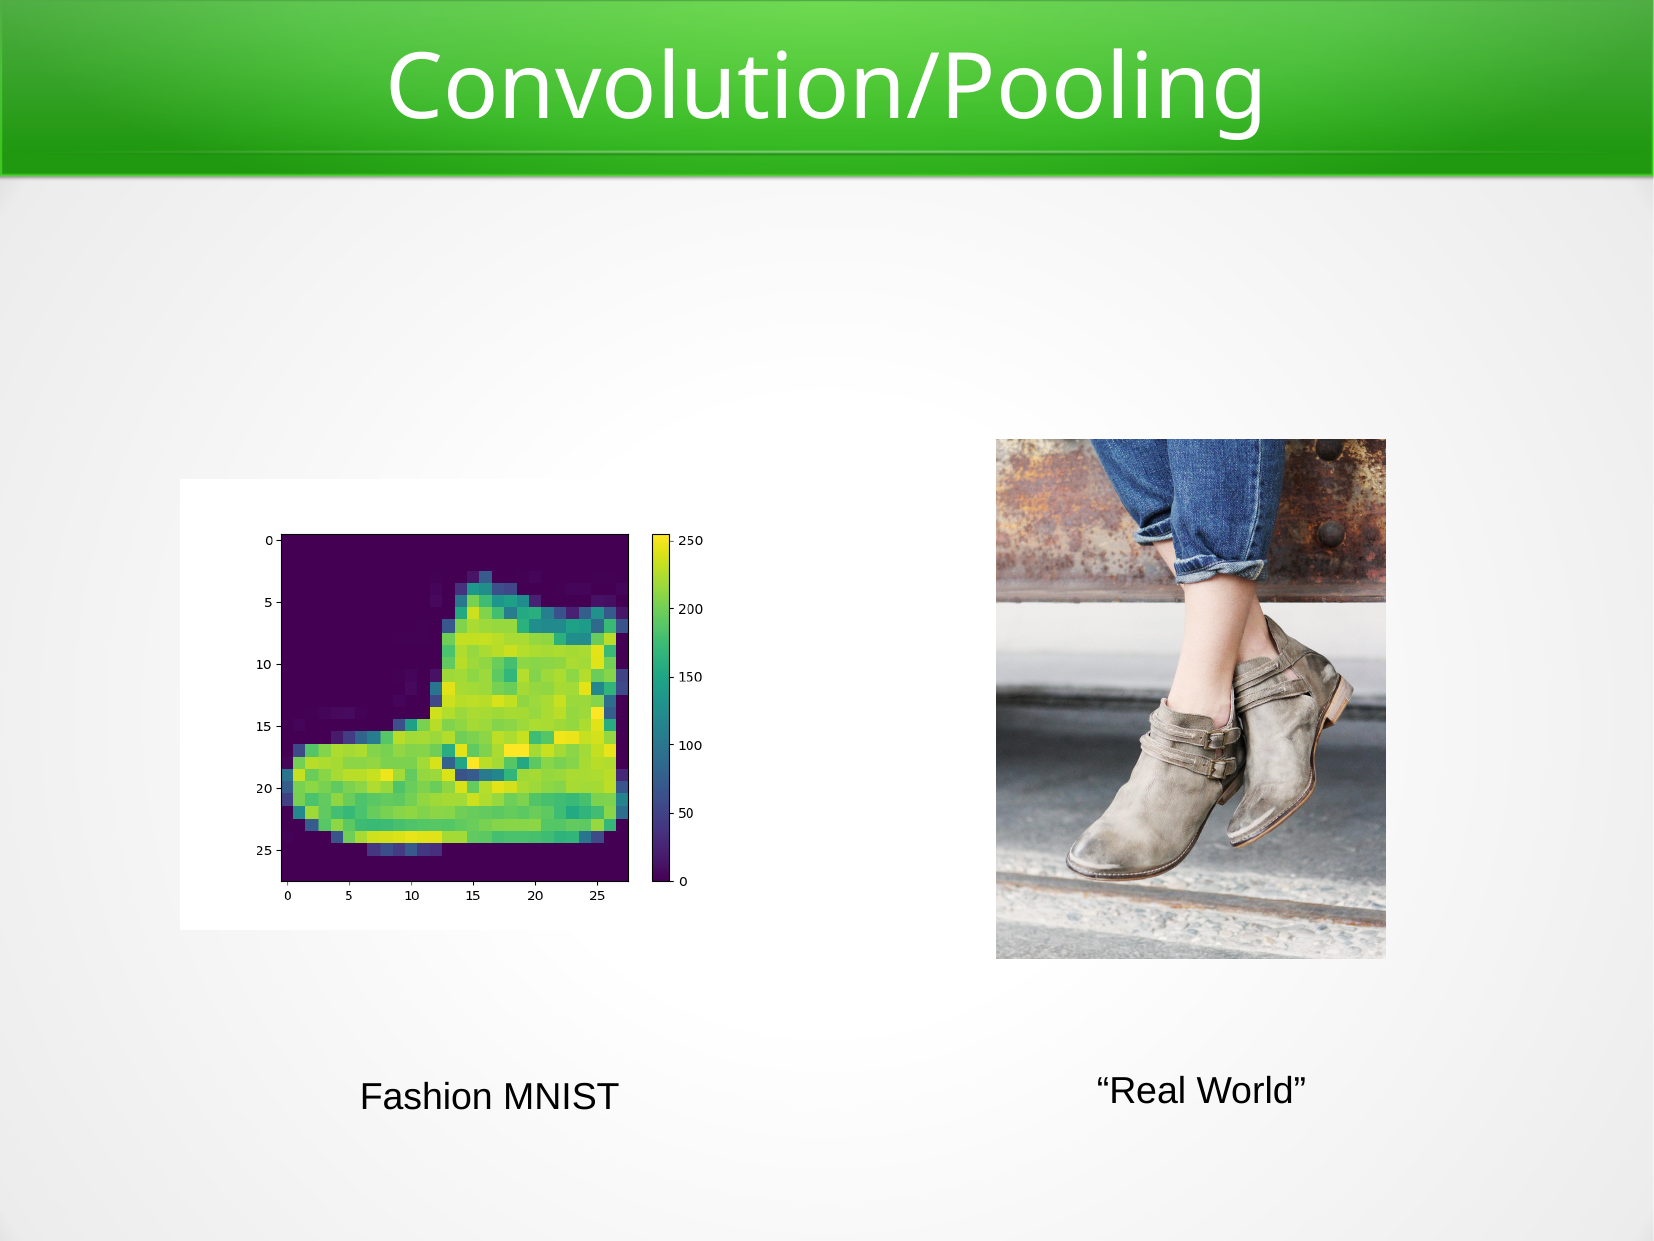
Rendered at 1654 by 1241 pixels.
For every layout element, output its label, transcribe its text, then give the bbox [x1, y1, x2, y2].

title Convolution/Pooling [82, 11, 1571, 154]
text_box Fashion MNIST [345, 1068, 635, 1126]
picture [0, 0, 1654, 1241]
text_box “Real World” [1082, 1061, 1321, 1119]
